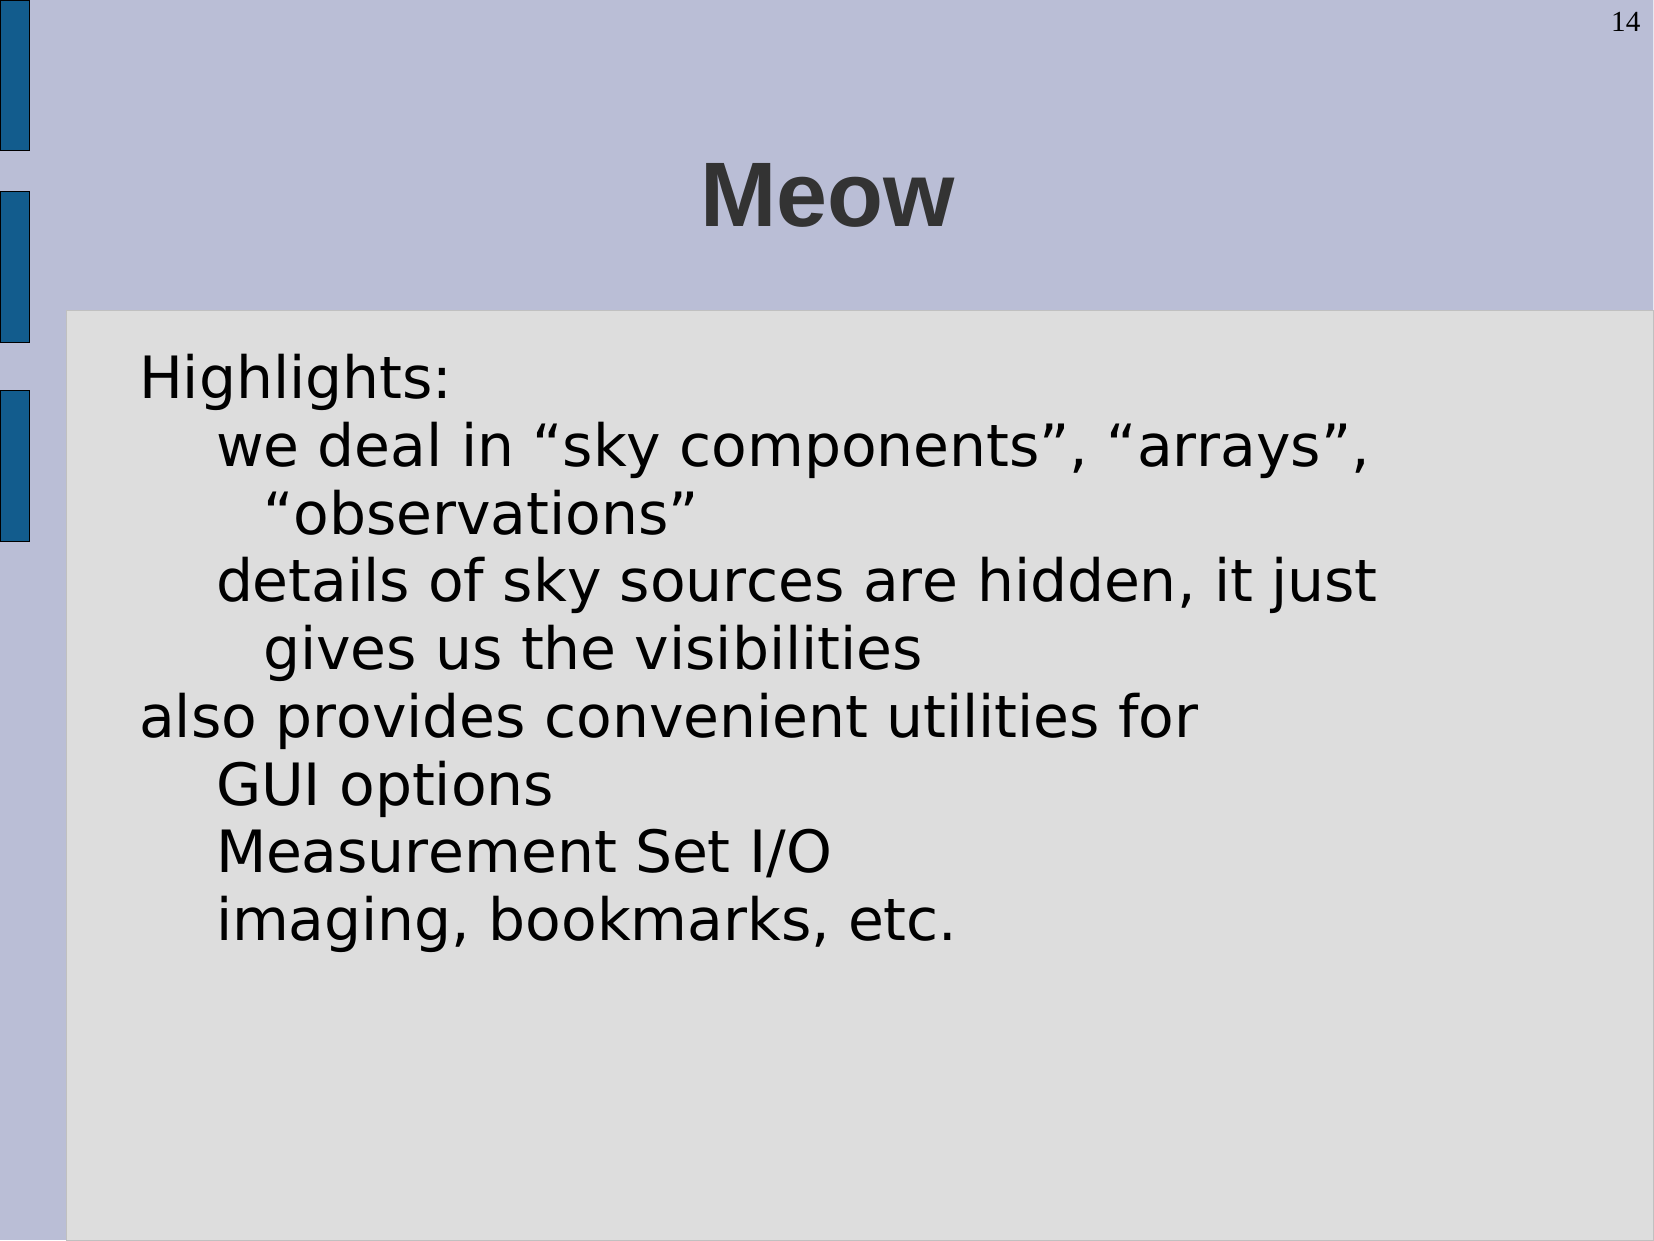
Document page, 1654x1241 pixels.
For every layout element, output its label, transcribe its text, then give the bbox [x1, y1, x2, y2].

title Meow [121, 98, 1534, 291]
list Highlights: we deal in “sky components”, “arrays”, “observations” details of sky sources are hidden, it just gives us the visibilities also provides convenient utilities for GUI options Measurement Set I/O imaging, bookmarks, etc. [121, 344, 1534, 1112]
